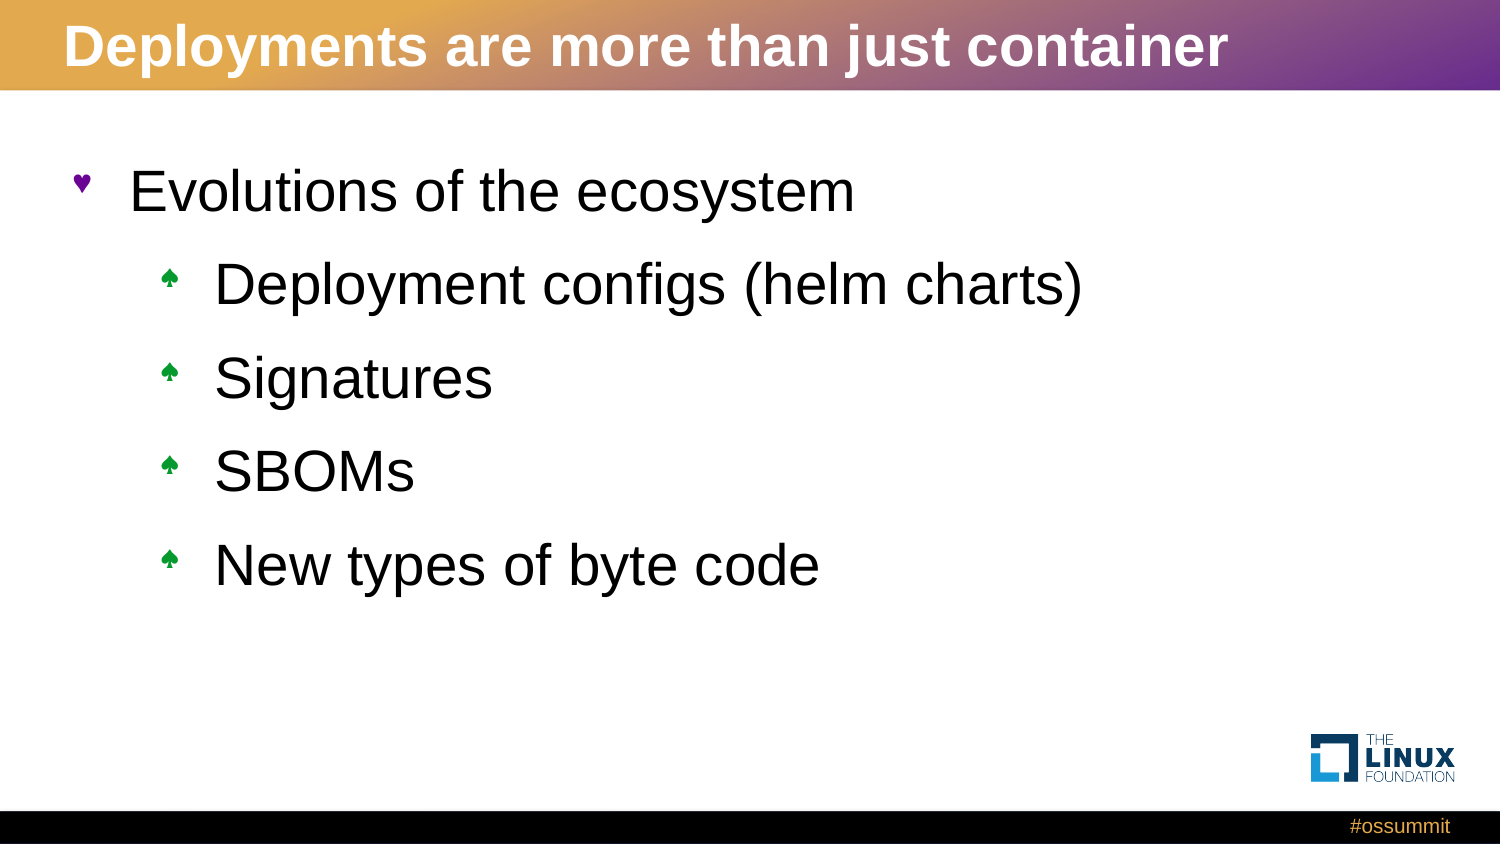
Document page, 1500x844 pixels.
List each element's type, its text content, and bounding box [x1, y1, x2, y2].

picture [0, 0, 1500, 90]
title Deployments are more than just container [48, 6, 1425, 87]
list Evolutions of the ecosystem Deployment configs (helm charts) Signatures SBOMs New types of byte code [58, 145, 1269, 754]
picture [1311, 734, 1455, 782]
